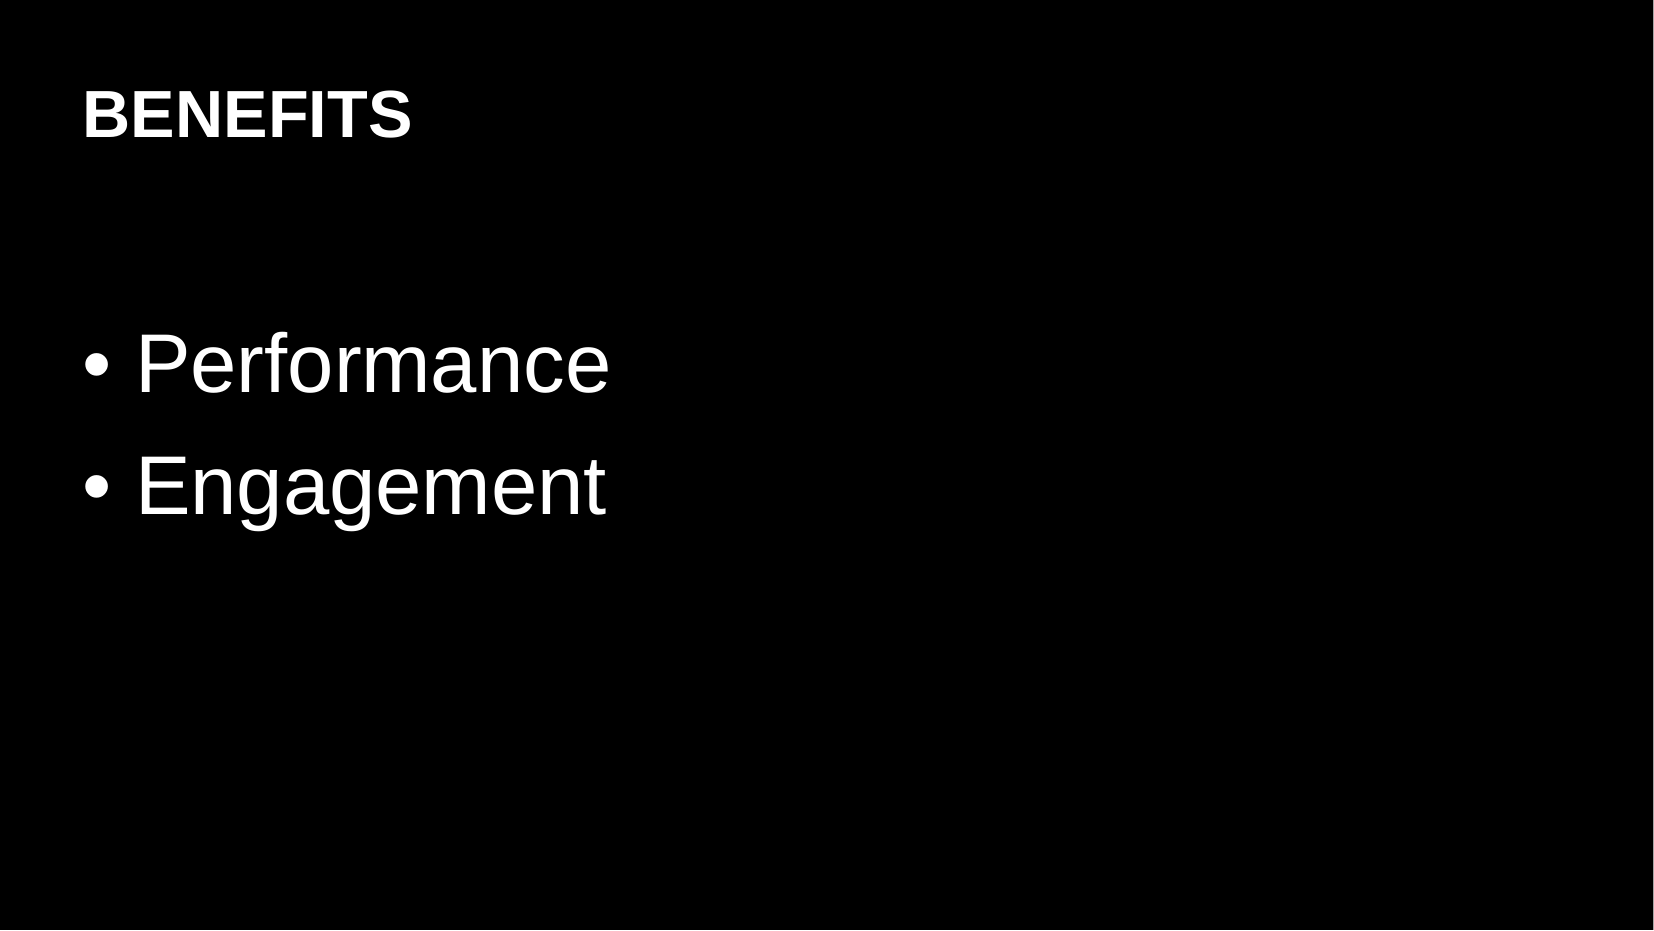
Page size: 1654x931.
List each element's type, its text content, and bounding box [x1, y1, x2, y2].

title BENEFITS [82, 37, 1571, 193]
list • Performance • Engagement [82, 316, 1571, 857]
